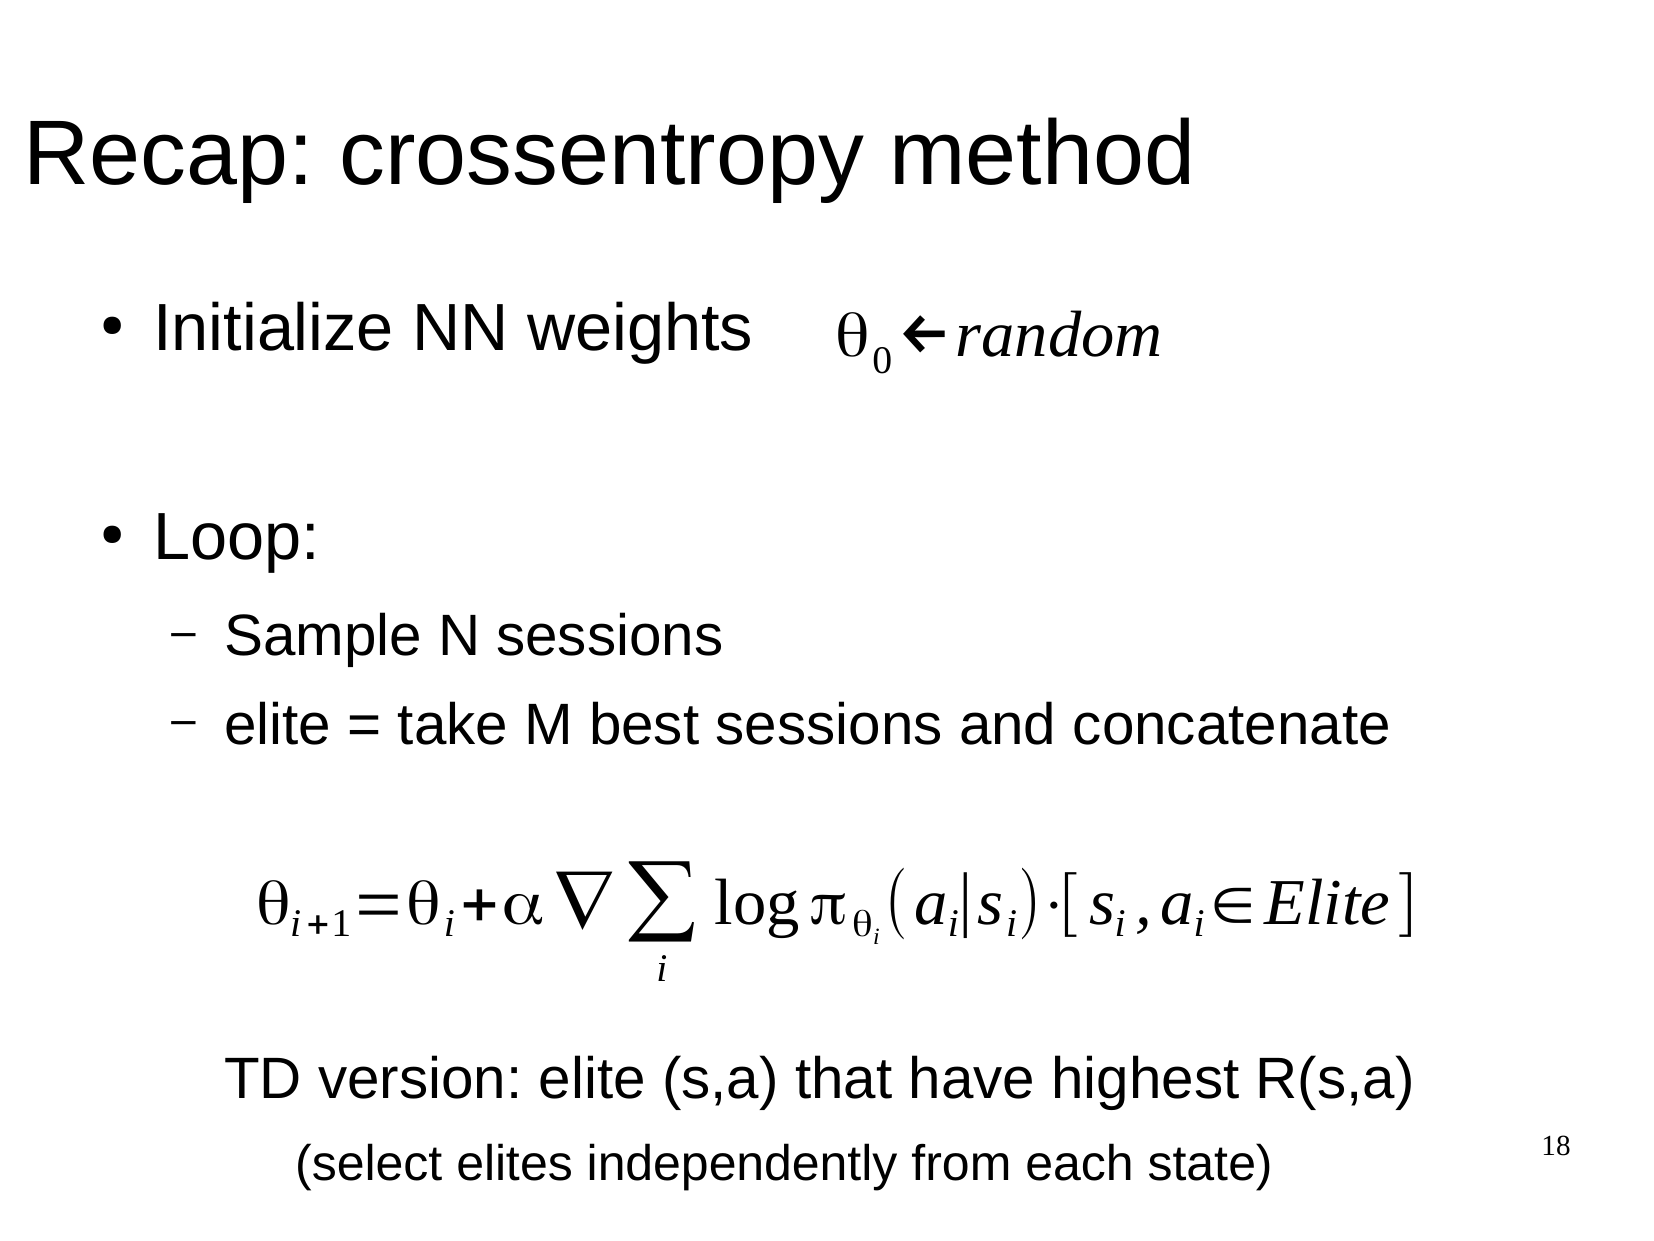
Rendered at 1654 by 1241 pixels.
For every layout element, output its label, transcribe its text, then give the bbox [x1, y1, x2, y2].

list Initialize NN weights Loop: Sample N sessions elite = take M best sessions and concatenate TD version: elite (s,a) that have highest R(s,a) (select elites independently from each state) [82, 290, 1571, 1241]
chart [818, 299, 1179, 383]
chart [239, 854, 1434, 989]
title Recap: crossentropy method [23, 49, 1512, 257]
